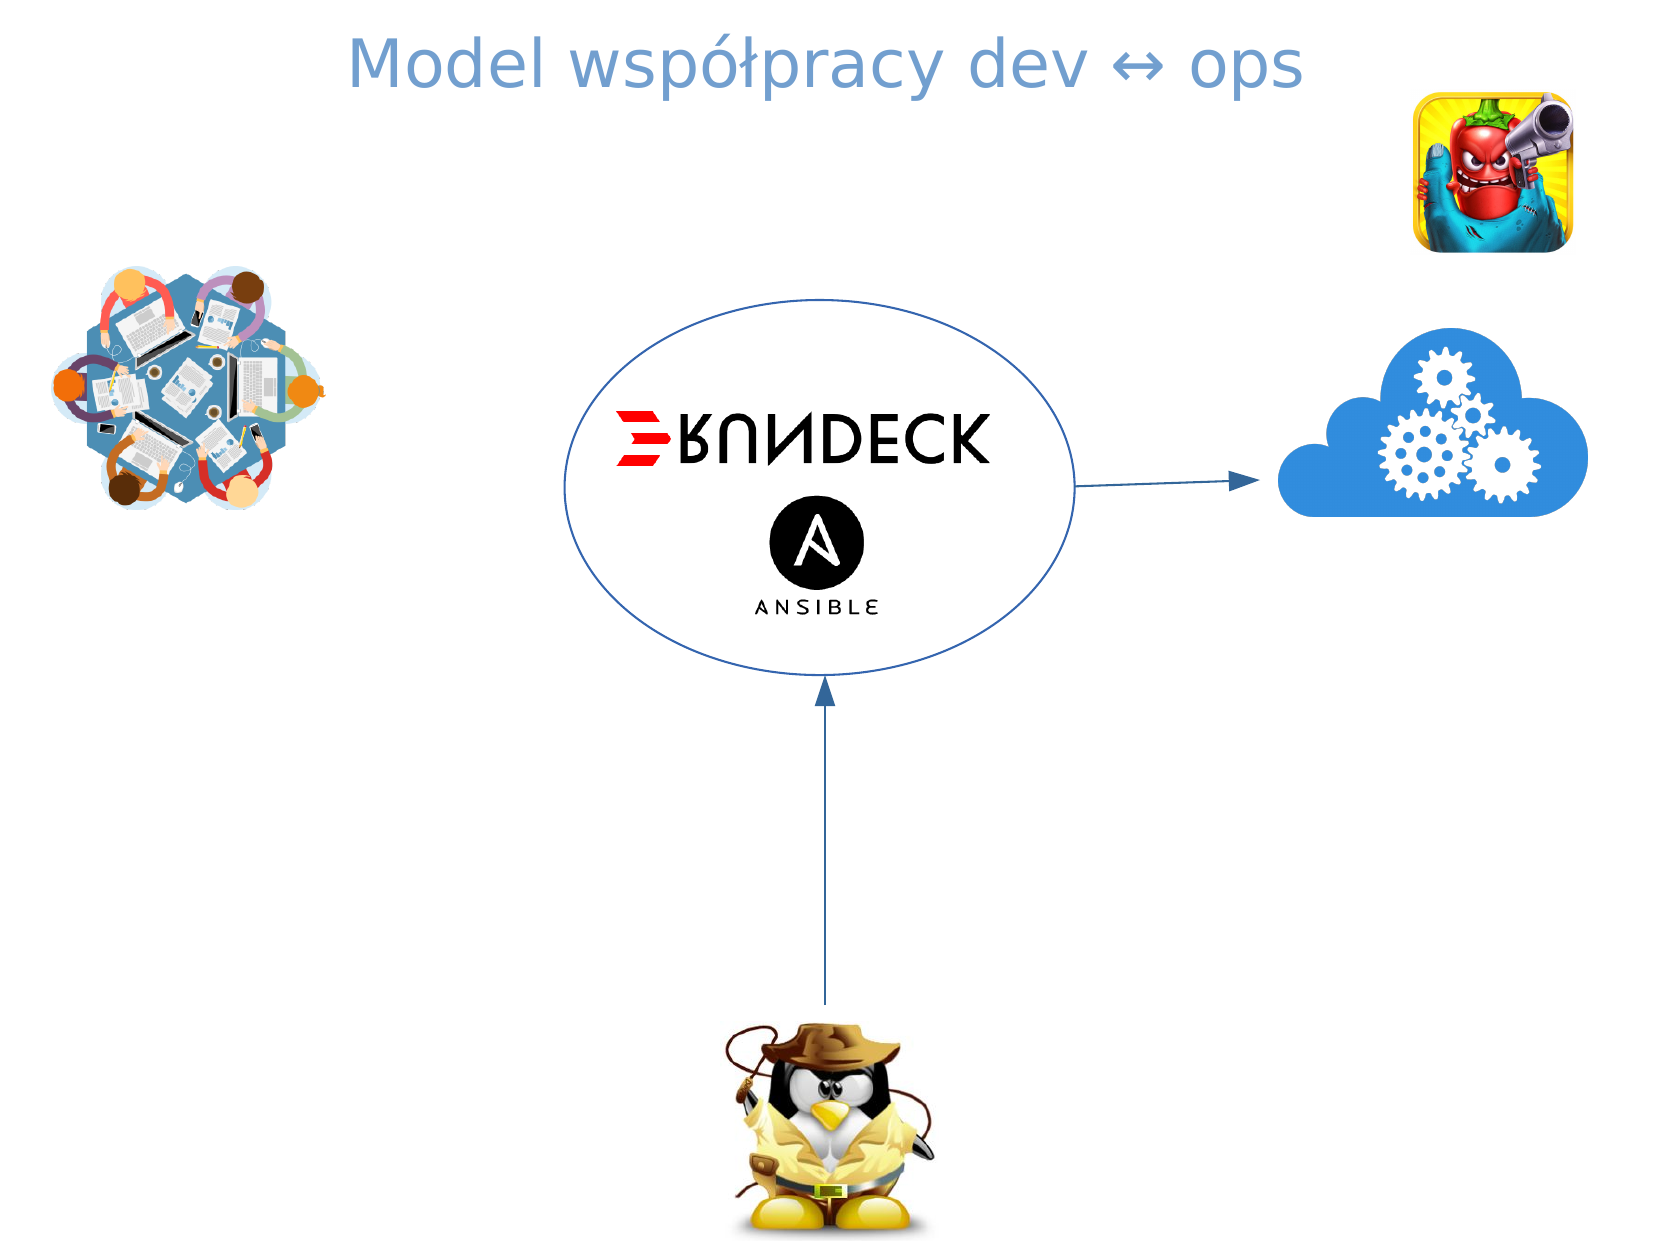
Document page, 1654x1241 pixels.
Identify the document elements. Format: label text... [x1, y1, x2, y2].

picture [0, 266, 405, 510]
picture [741, 482, 890, 631]
text_box Model współpracy dev ↔ ops [332, 17, 1322, 111]
picture [720, 1021, 939, 1241]
picture [1278, 328, 1588, 517]
picture [616, 411, 990, 466]
picture [1410, 89, 1576, 256]
